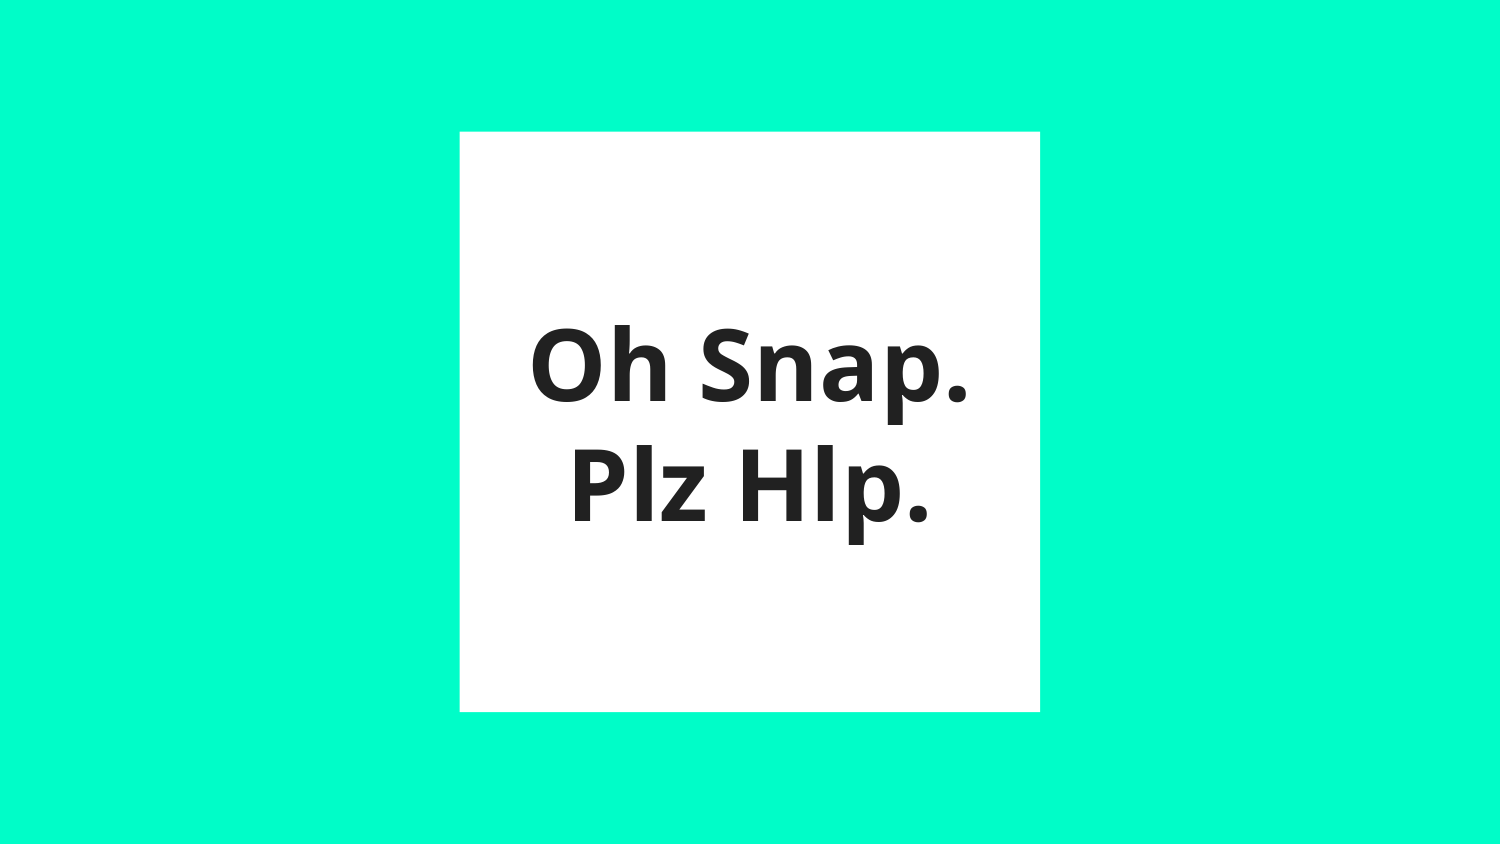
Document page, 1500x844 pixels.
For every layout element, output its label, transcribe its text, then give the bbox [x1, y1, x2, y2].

title Oh Snap. Plz Hlp. [459, 131, 1041, 713]
